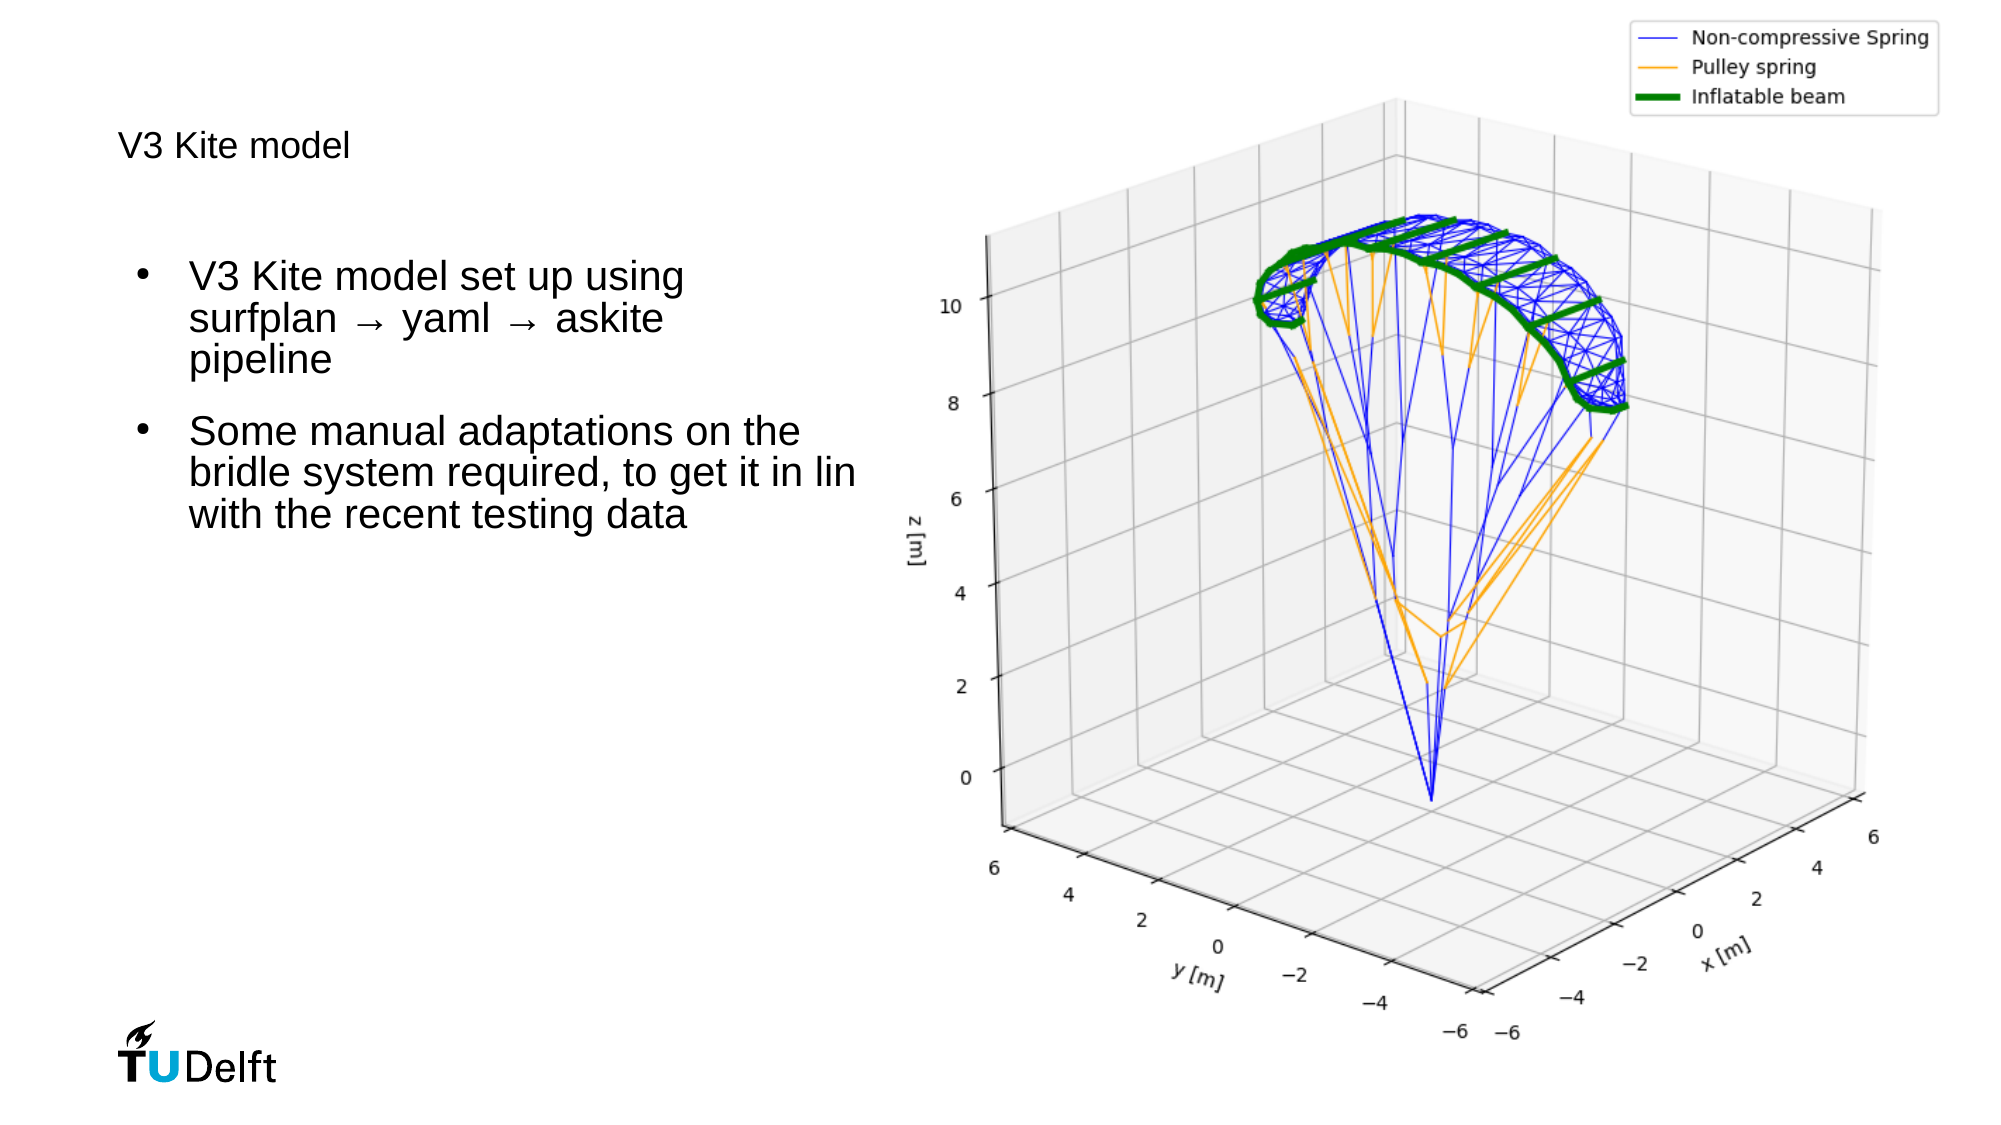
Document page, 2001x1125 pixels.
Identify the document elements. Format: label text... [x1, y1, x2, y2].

title V3 Kite model [117, 118, 856, 172]
picture [856, 0, 2000, 1096]
list V3 Kite model set up using surfplan → yaml → askite pipeline Some manual adaptations on the bridle system required, to get it in line with the recent testing data [117, 256, 856, 985]
